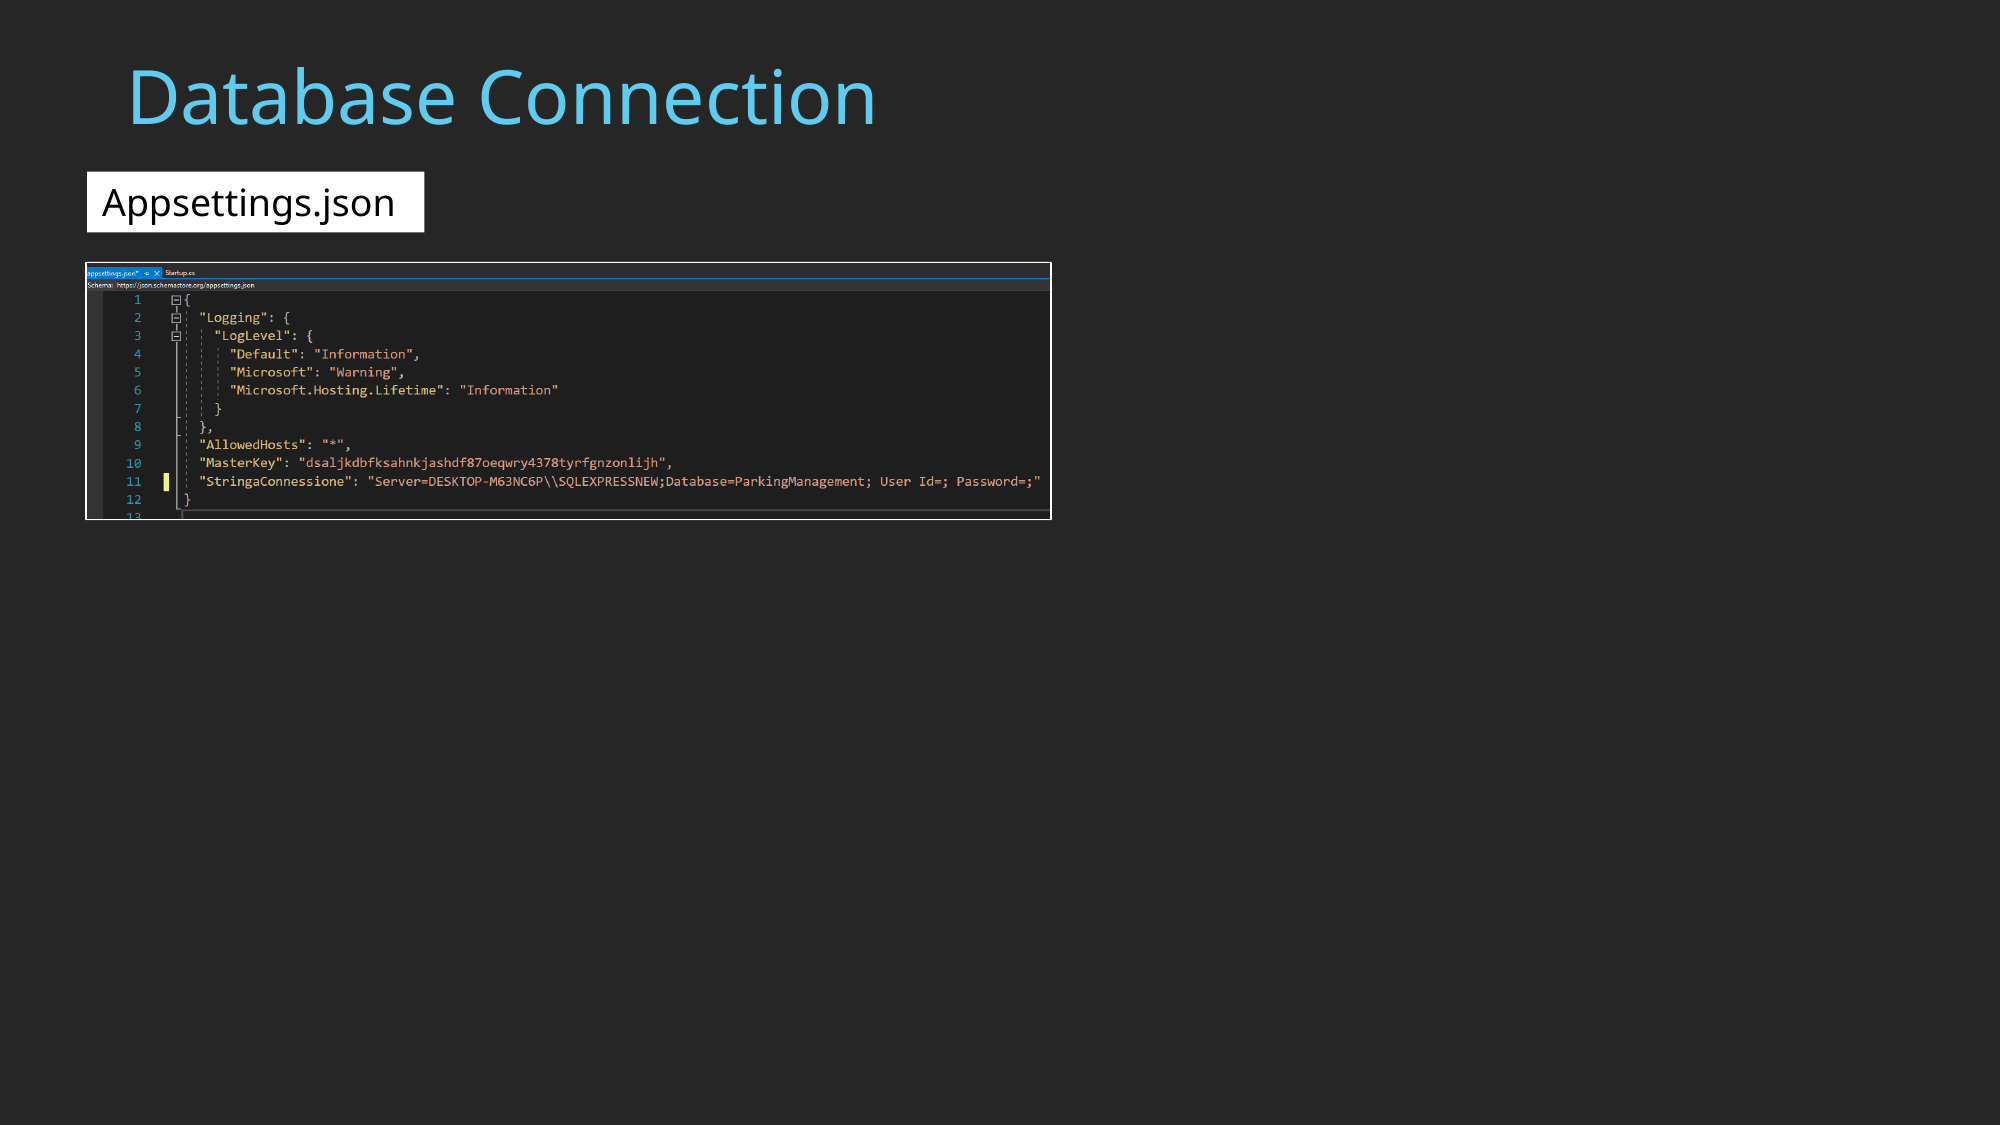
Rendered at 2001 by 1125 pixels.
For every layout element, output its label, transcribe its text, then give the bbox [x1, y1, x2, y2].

text_box Appsettings.json [87, 171, 425, 233]
title Database Connection [111, 41, 1522, 182]
picture [86, 263, 1051, 519]
